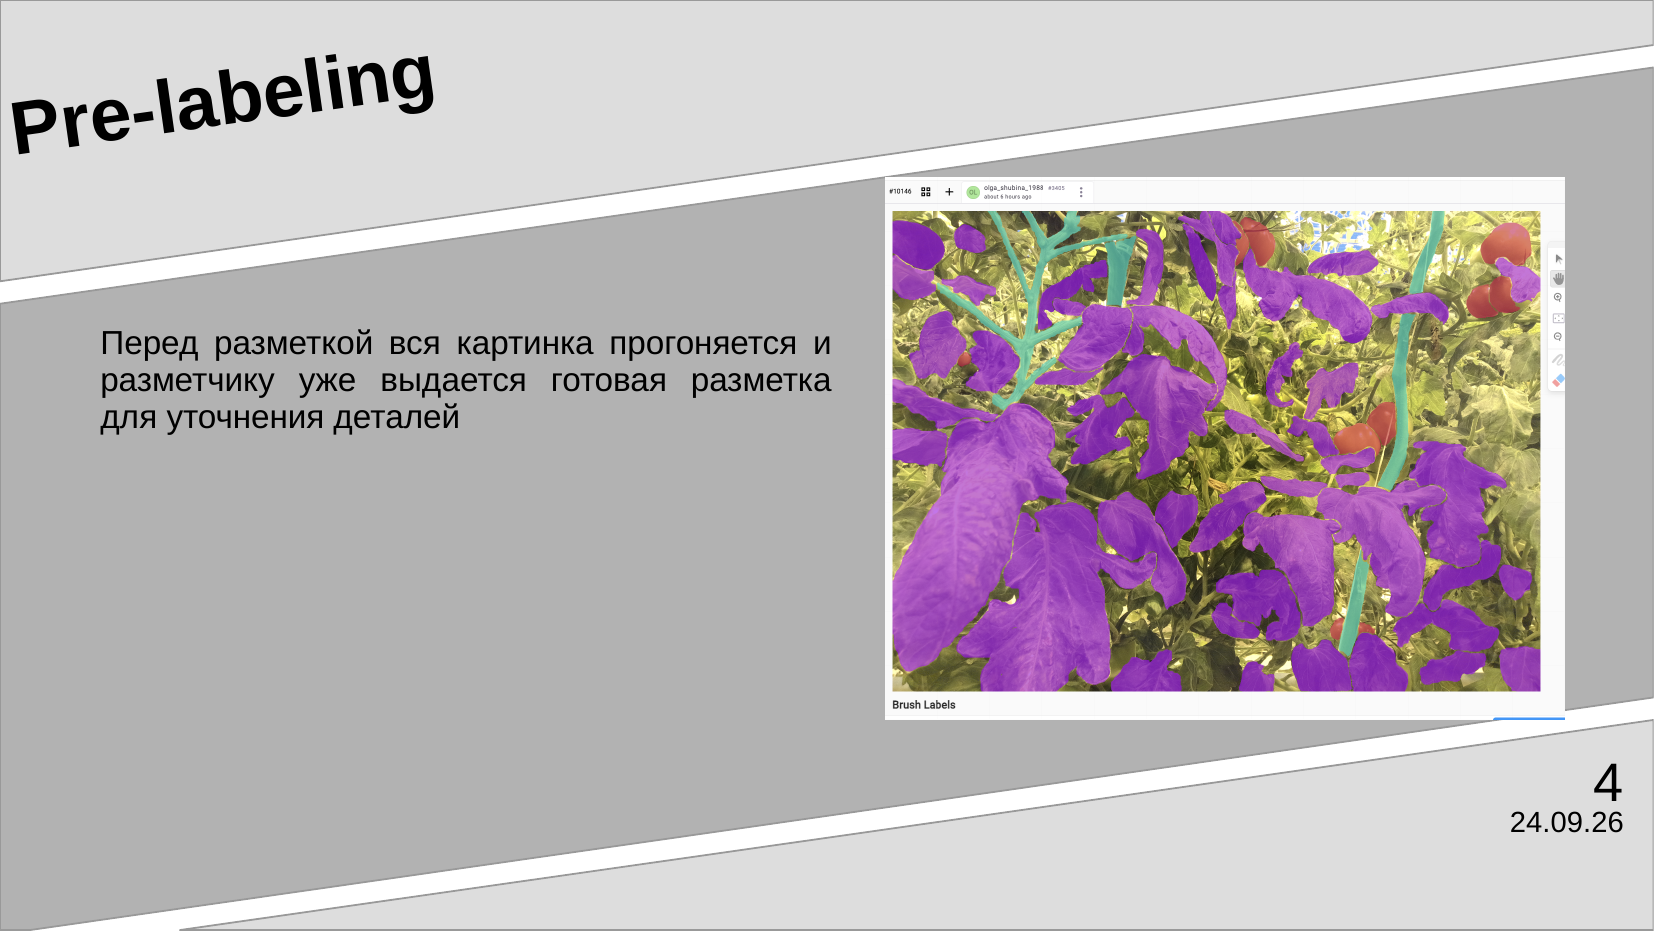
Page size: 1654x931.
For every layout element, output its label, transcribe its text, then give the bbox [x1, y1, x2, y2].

title Pre-labeling [0, 0, 497, 207]
picture [885, 177, 1565, 720]
list Перед разметкой вся картинка прогоняется и разметчику уже выдается готовая разметка для уточнения деталей [29, 324, 833, 623]
